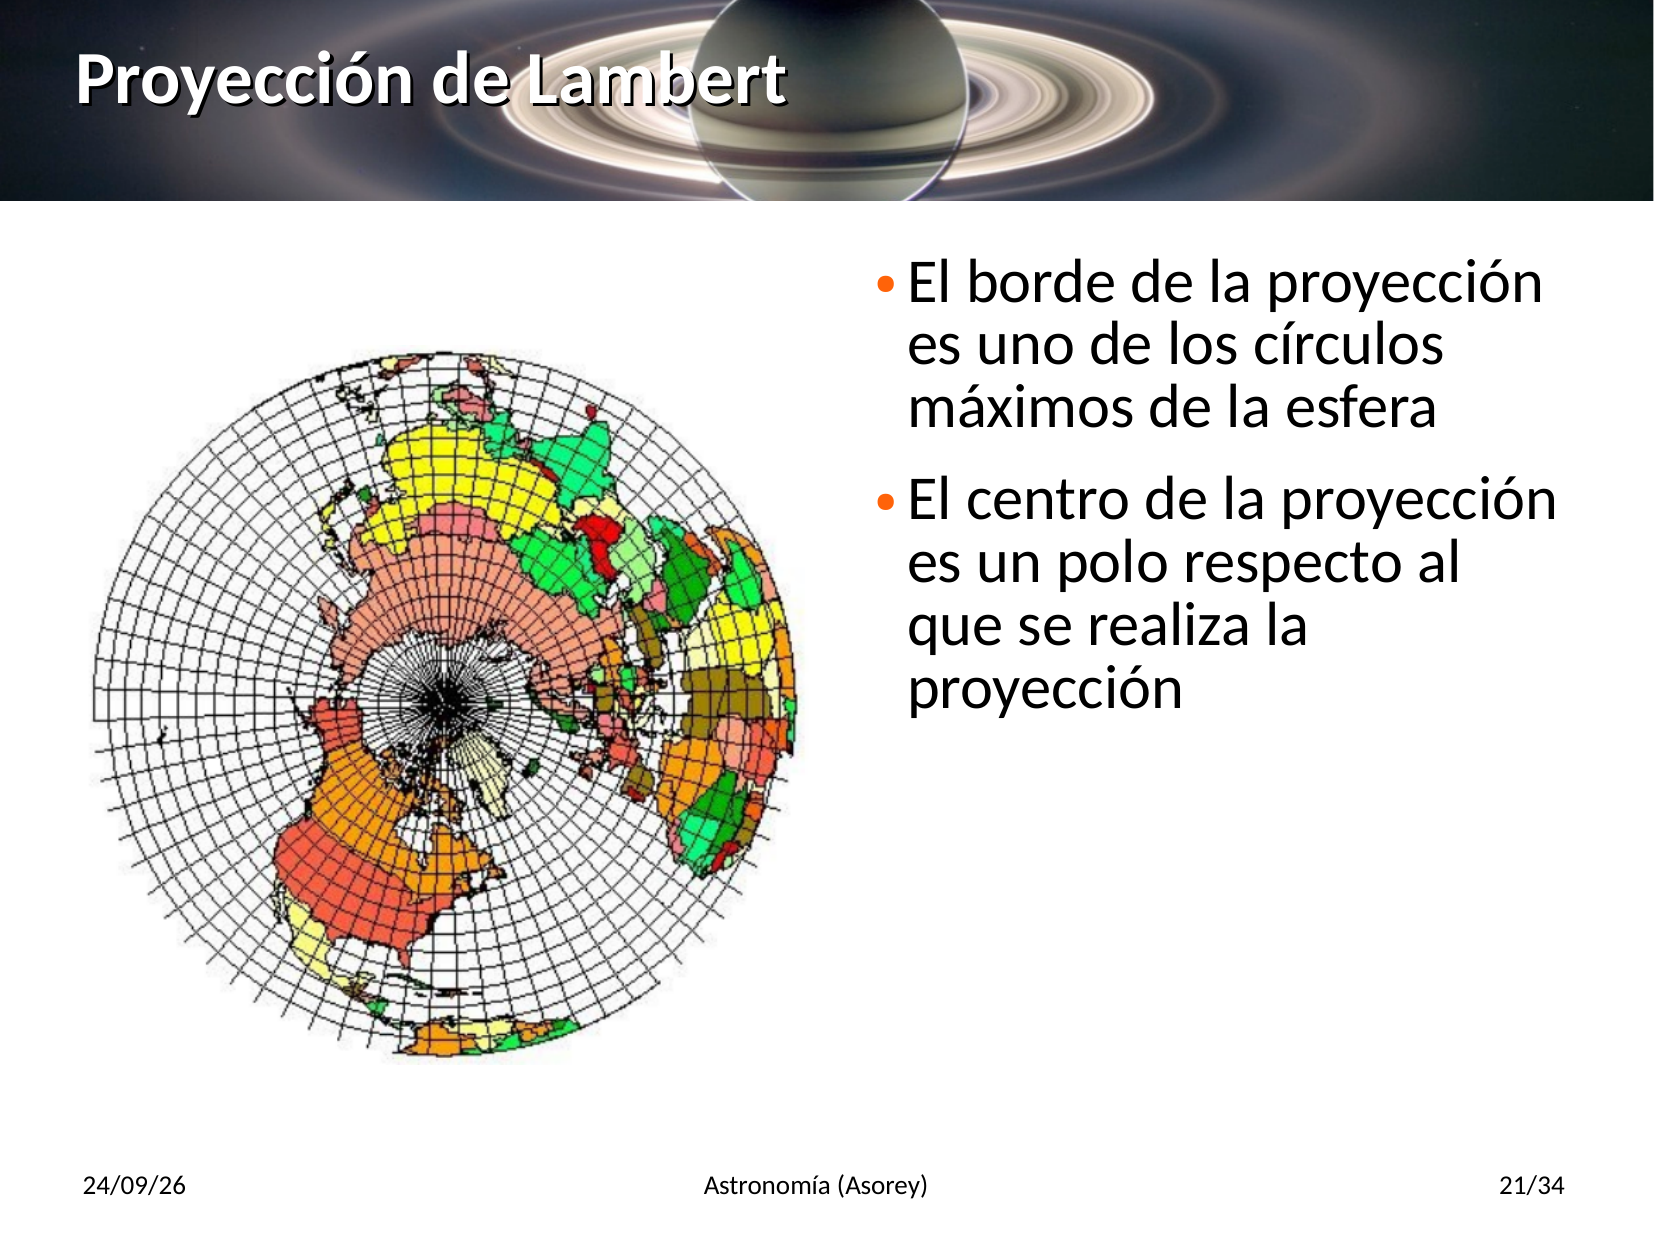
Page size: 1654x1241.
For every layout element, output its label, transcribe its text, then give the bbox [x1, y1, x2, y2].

list El borde de la proyección es uno de los círculos máximos de la esfera El centro de la proyección es un polo respecto al que se realiza la proyección [845, 255, 1572, 1156]
title Proyección de Lambert [75, 19, 1564, 151]
picture [82, 345, 809, 1065]
picture [0, 0, 1654, 201]
